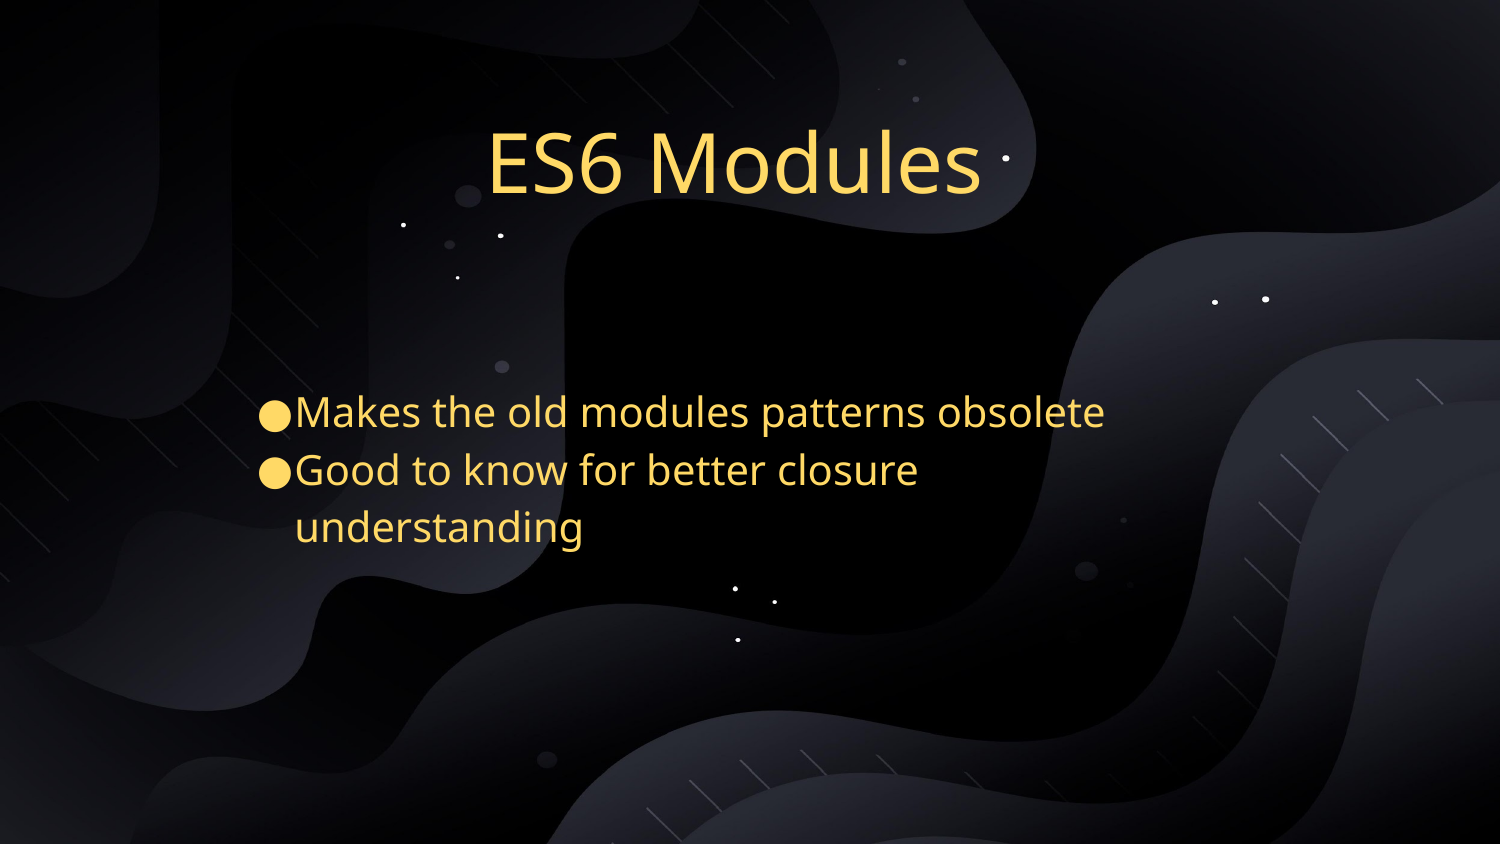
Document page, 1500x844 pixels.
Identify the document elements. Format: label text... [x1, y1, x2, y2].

text_box Makes the old modules patterns obsolete Good to know for better closure understanding [249, 370, 1220, 573]
picture [0, 0, 1500, 844]
title ES6 Modules [309, 73, 1160, 248]
